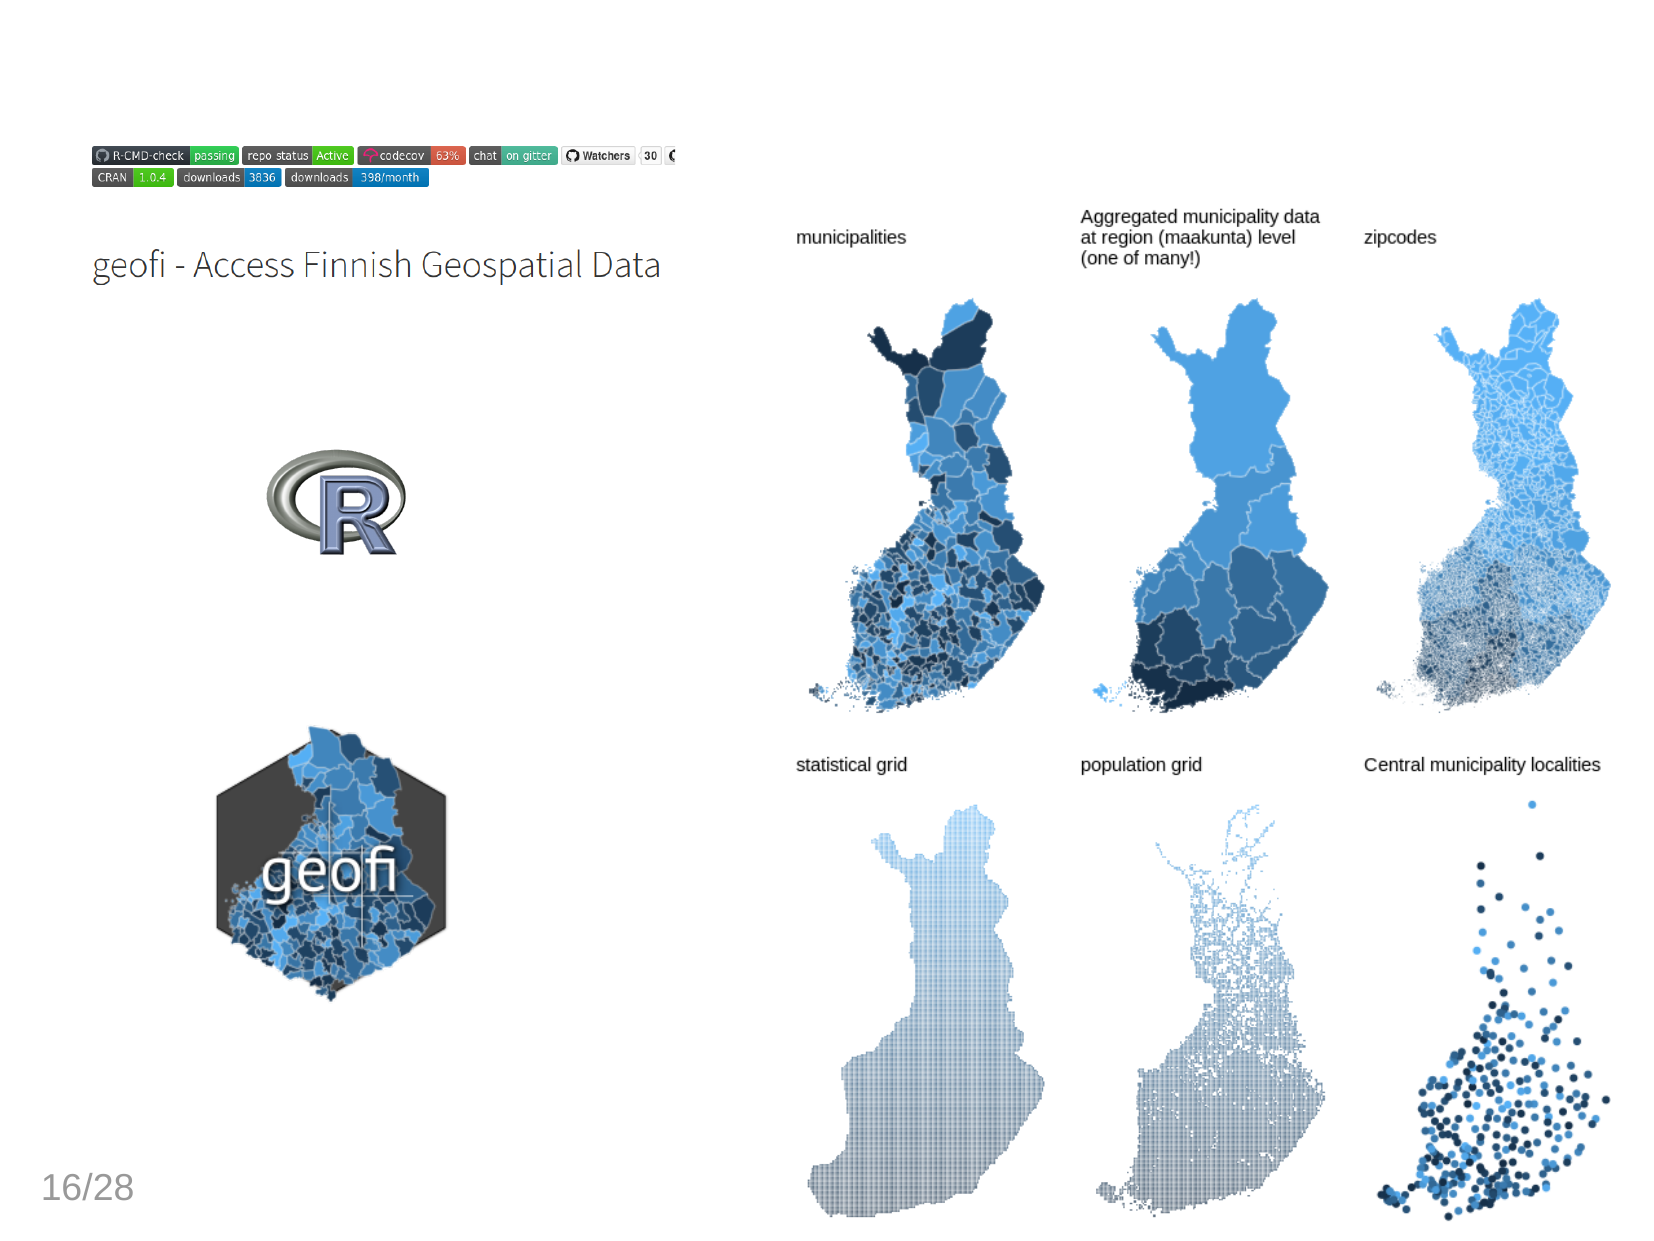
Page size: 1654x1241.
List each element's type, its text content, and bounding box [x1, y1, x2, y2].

picture [266, 449, 406, 556]
picture [773, 195, 1642, 1229]
picture [75, 120, 676, 285]
picture [195, 704, 468, 1021]
text_box <number>/28 [26, 1158, 373, 1230]
